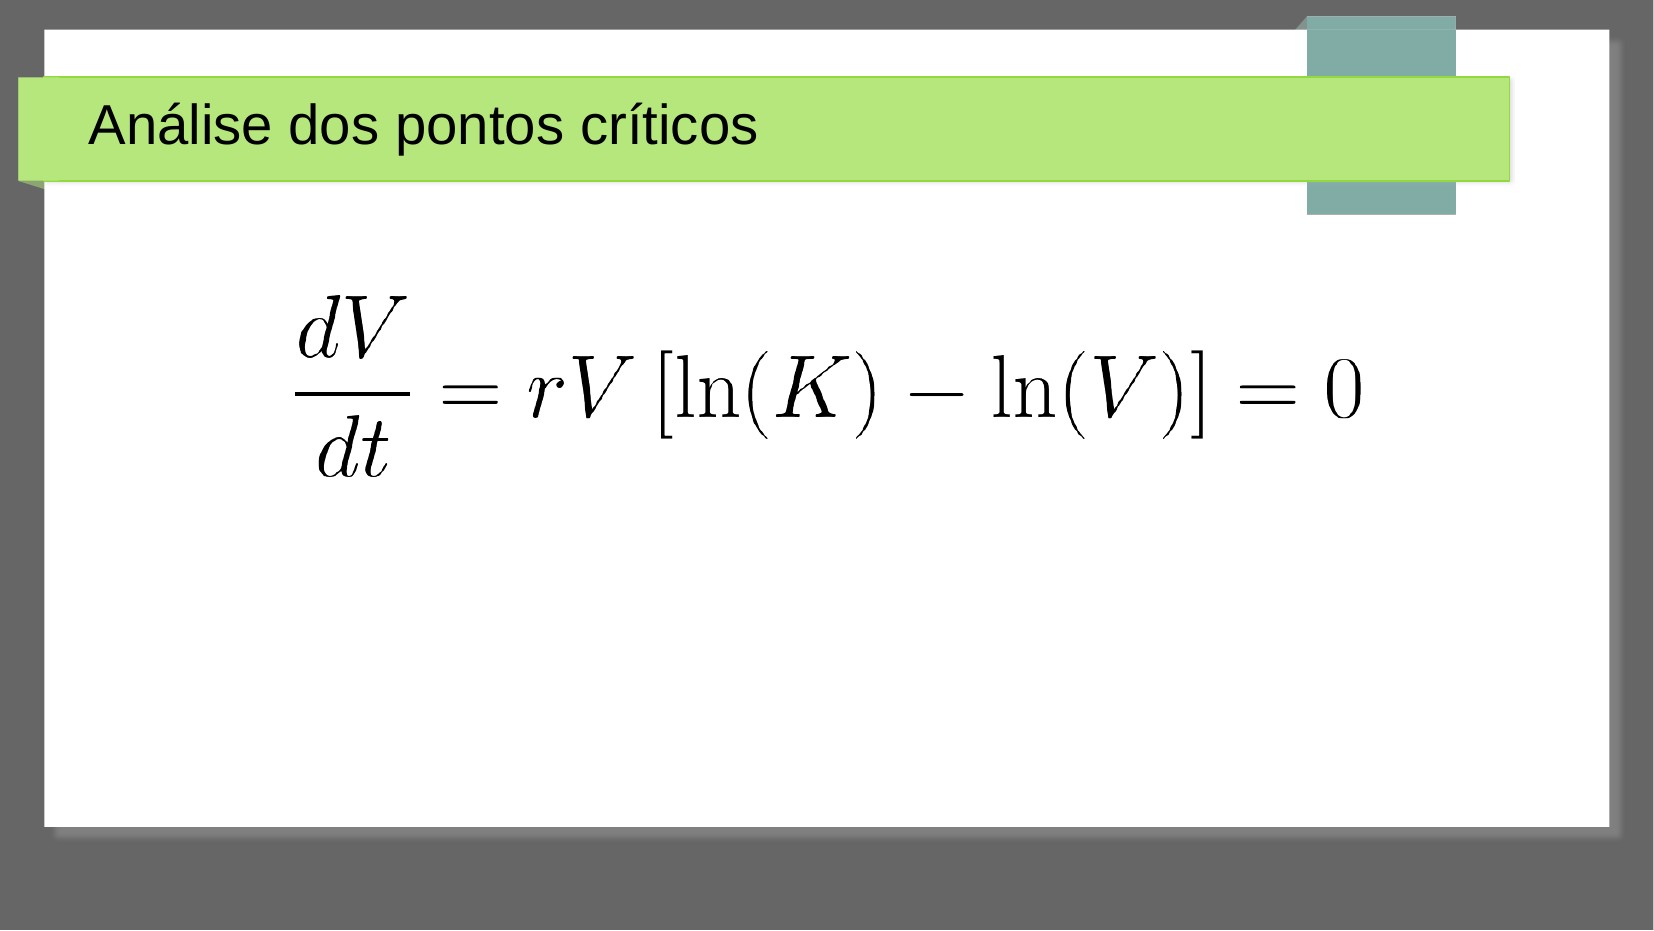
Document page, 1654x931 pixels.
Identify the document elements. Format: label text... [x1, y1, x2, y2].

picture [295, 295, 1361, 477]
title Análise dos pontos críticos [88, 73, 1506, 178]
